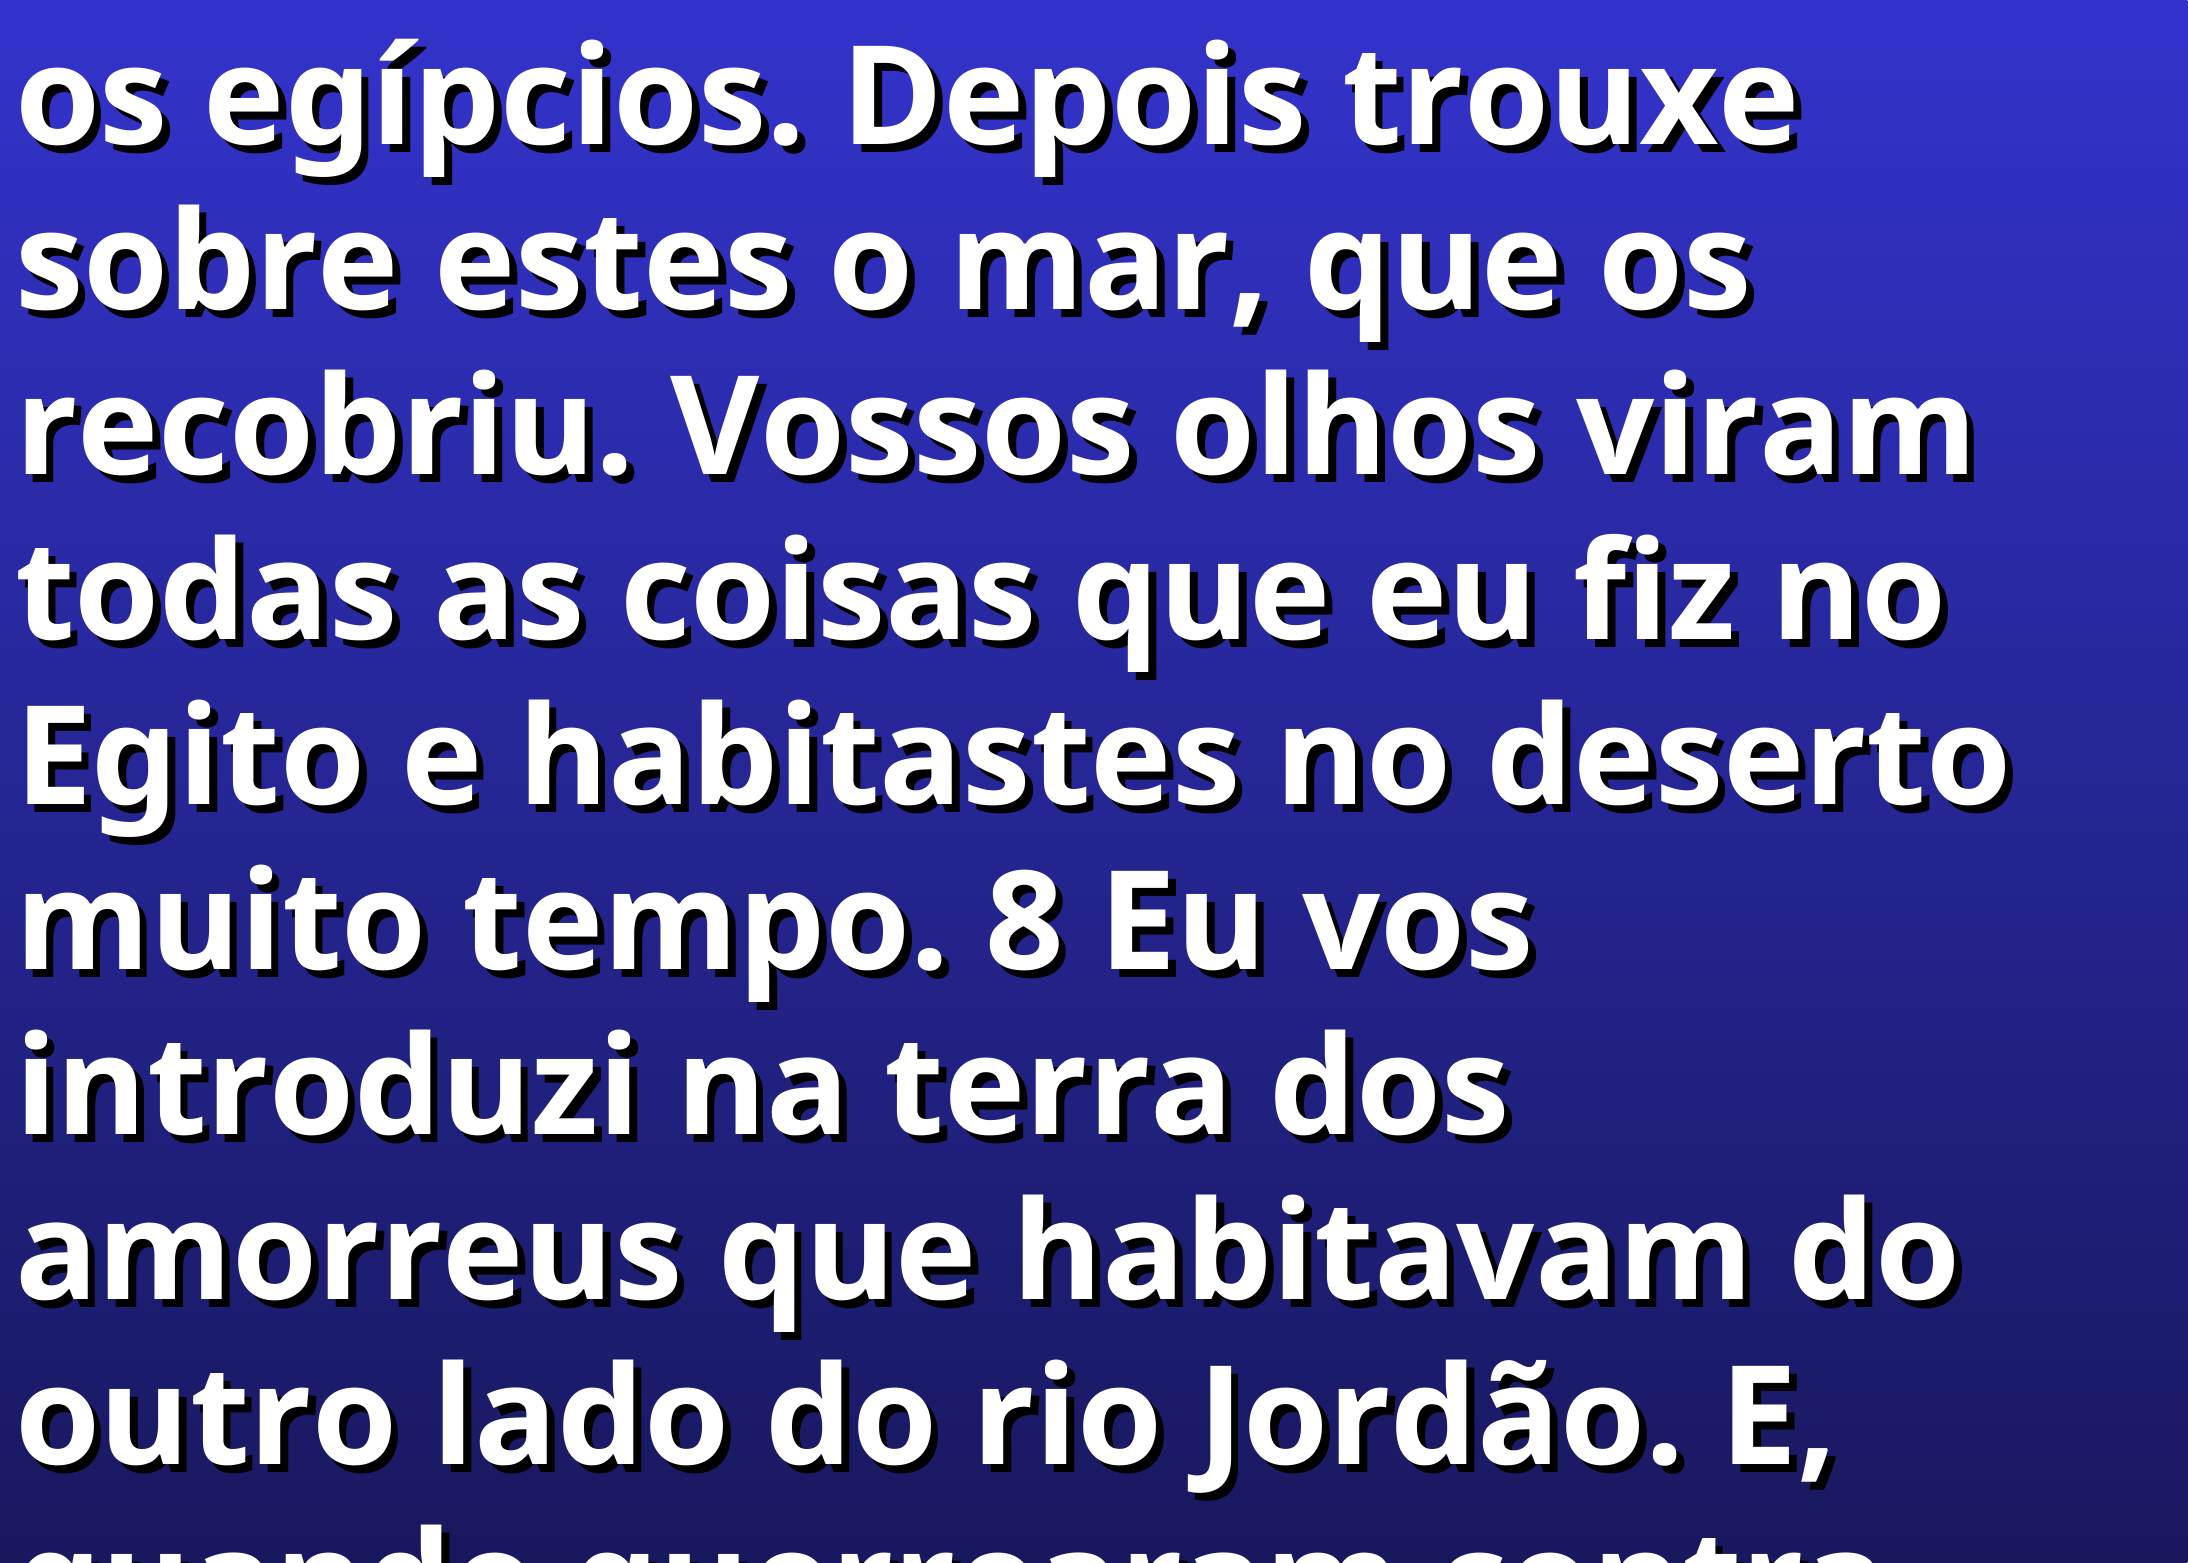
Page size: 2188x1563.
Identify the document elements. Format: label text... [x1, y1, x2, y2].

text_box os egípcios. Depois trouxe sobre estes o mar, que os recobriu. Vossos olhos viram todas as coisas que eu fiz no Egito e habitastes no deserto muito tempo. 8 Eu vos introduzi na terra dos amorreus que habitavam do outro lado do rio Jordão. E, quando guerrearam contra vós, eu os entreguei em vossas mãos, e assim ocupastes a sua terra e os exterminastes. 9 Levantou-se então Balac, filho de Sefor, rei de Moab, e combateu contra Israel, e mandou chamar Balaão, filho de Beor, para que vos amaldiçoasse. 10 Eu, porém, não o quis ouvir. Ao contrário, abençoei-vos por sua boca, e vos livrei de suas mãos. 11 A seguir, atravessastes o Jordão e chegastes a Jericó. Mas combateram contra vós os habitantes desta cidade — os amorreus, os fereseus, os cananeus, os hititas, os gergeseus, os heveus e os jebuseus. Eu, porém, entreguei-os em vossas mãos. 12 Enviei à vossa frente vespões que os expulsaram da vossa presença — os dois reis dos amorreus — e isso não com a tua espada nem com o teu arco. 13 Eu vos dei uma terra que não lavrastes, cidades que não edificastes, e nelas habitais, vinhas e olivais que não plantastes, e comeis de seus frutos". [0, 0, 2188, 1563]
